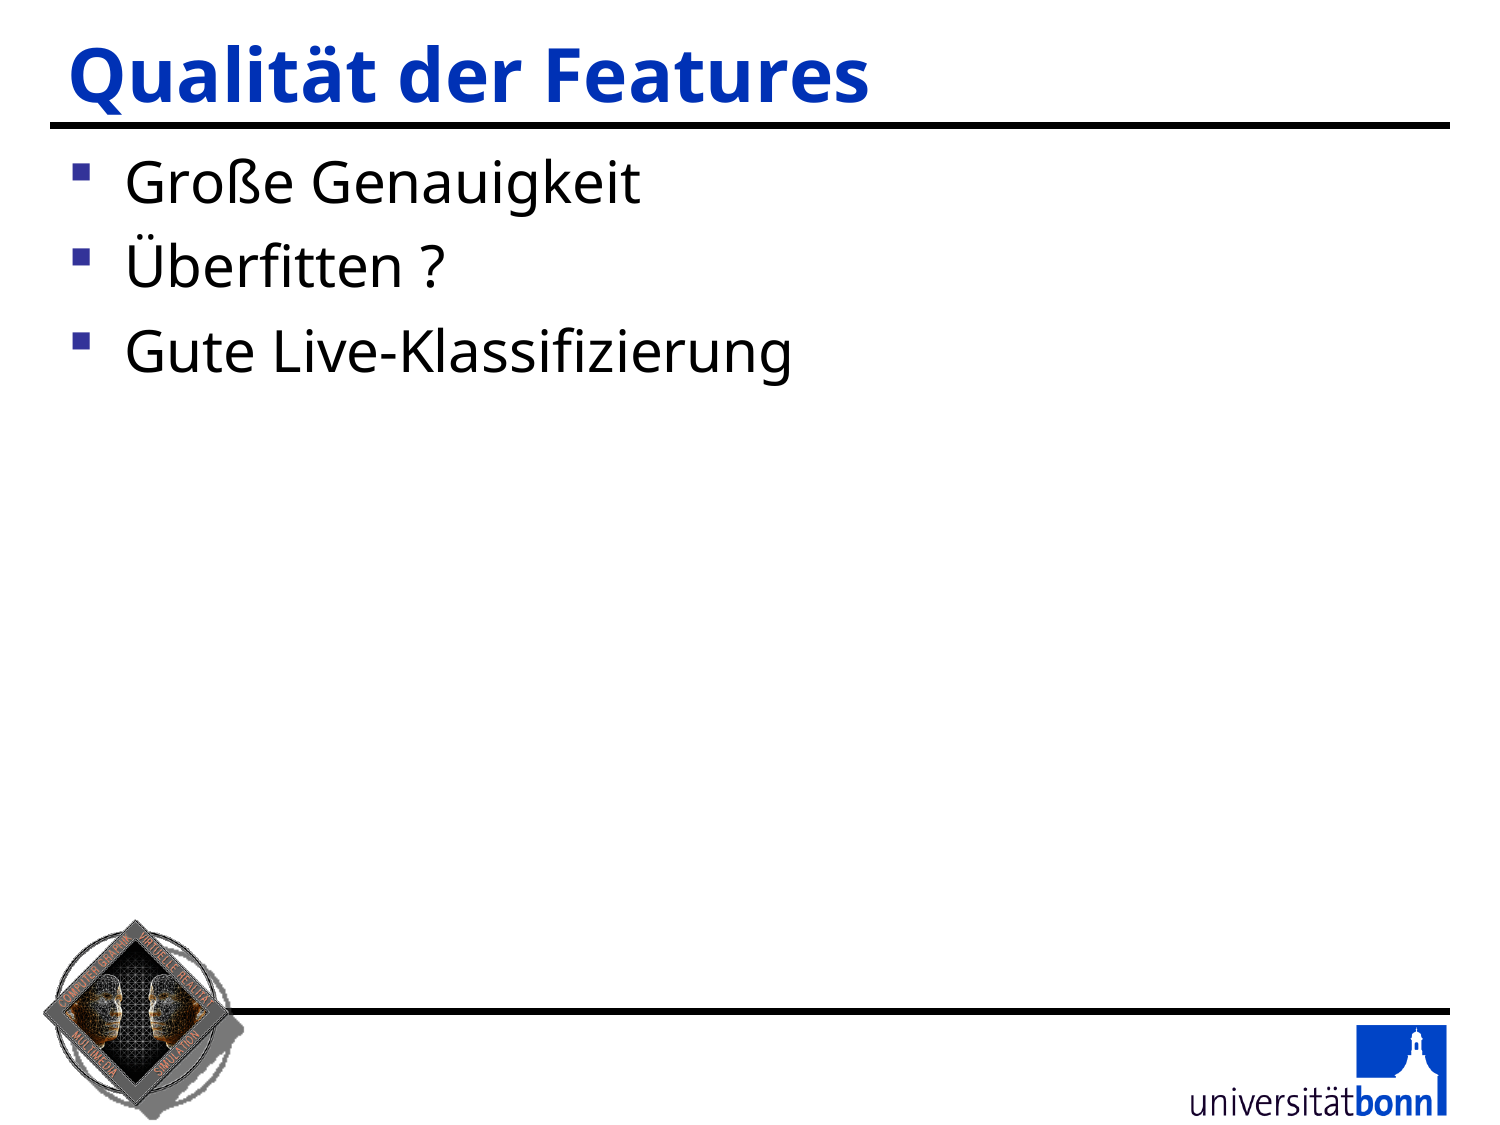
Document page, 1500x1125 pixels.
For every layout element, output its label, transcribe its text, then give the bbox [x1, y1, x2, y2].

list Große Genauigkeit Überfitten ? Gute Live-Klassifizierung [53, 137, 1441, 898]
picture [41, 917, 229, 1106]
picture [1189, 1023, 1448, 1117]
title Qualität der Features [53, 18, 1447, 126]
